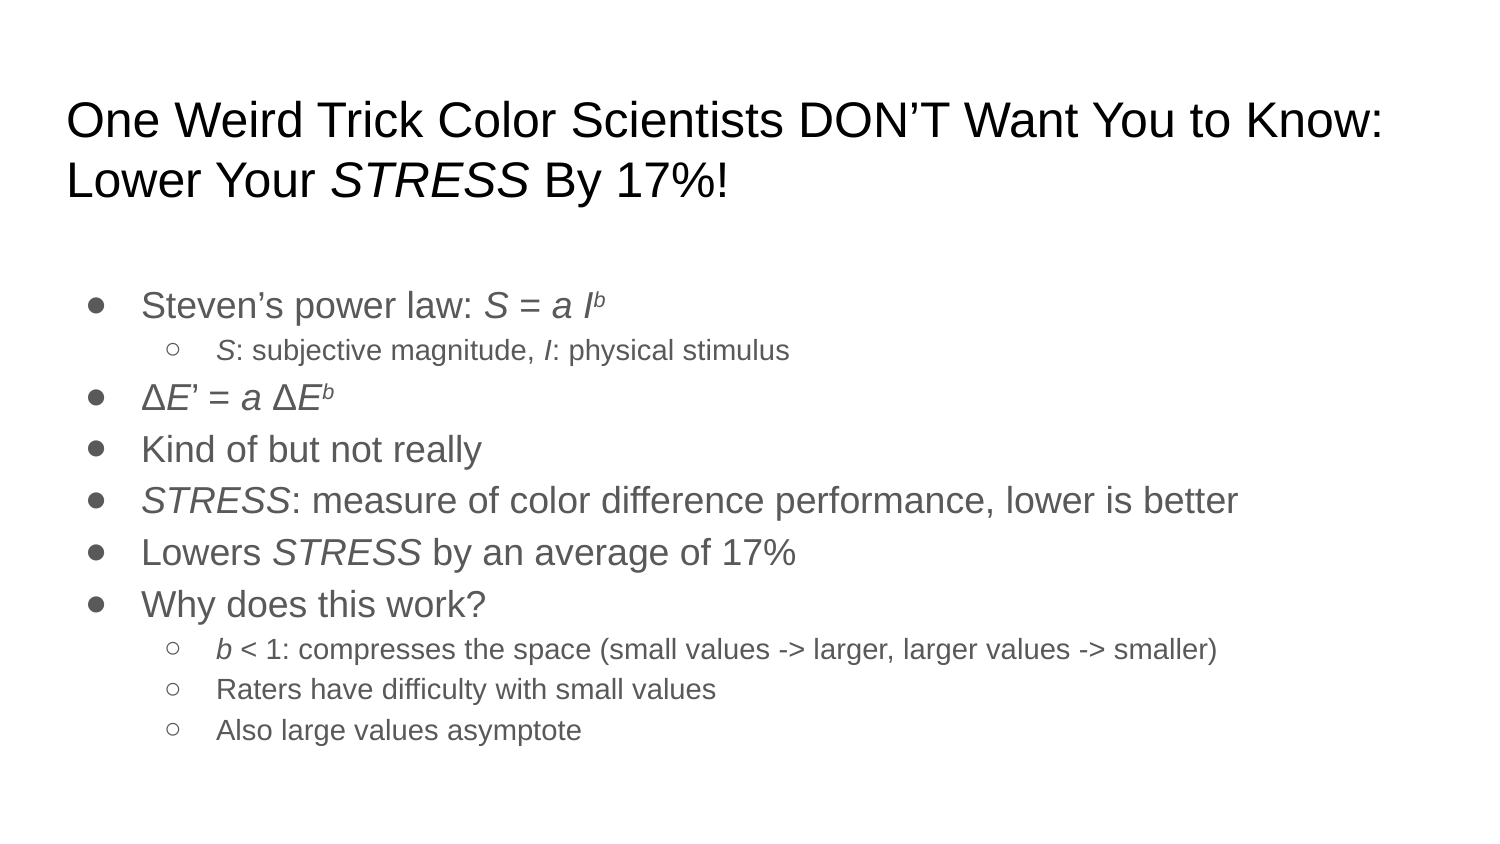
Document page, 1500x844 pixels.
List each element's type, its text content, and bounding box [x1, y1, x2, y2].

list Steven’s power law: S = a Ib S: subjective magnitude, I: physical stimulus ΔE’ = a ΔEb Kind of but not really STRESS: measure of color difference performance, lower is better Lowers STRESS by an average of 17% Why does this work? b < 1: compresses the space (small values -> larger, larger values -> smaller) Raters have difficulty with small values Also large values asymptote [51, 189, 1449, 837]
title One Weird Trick Color Scientists DON’T Want You to Know: Lower Your STRESS By 17%! [51, 72, 1449, 167]
